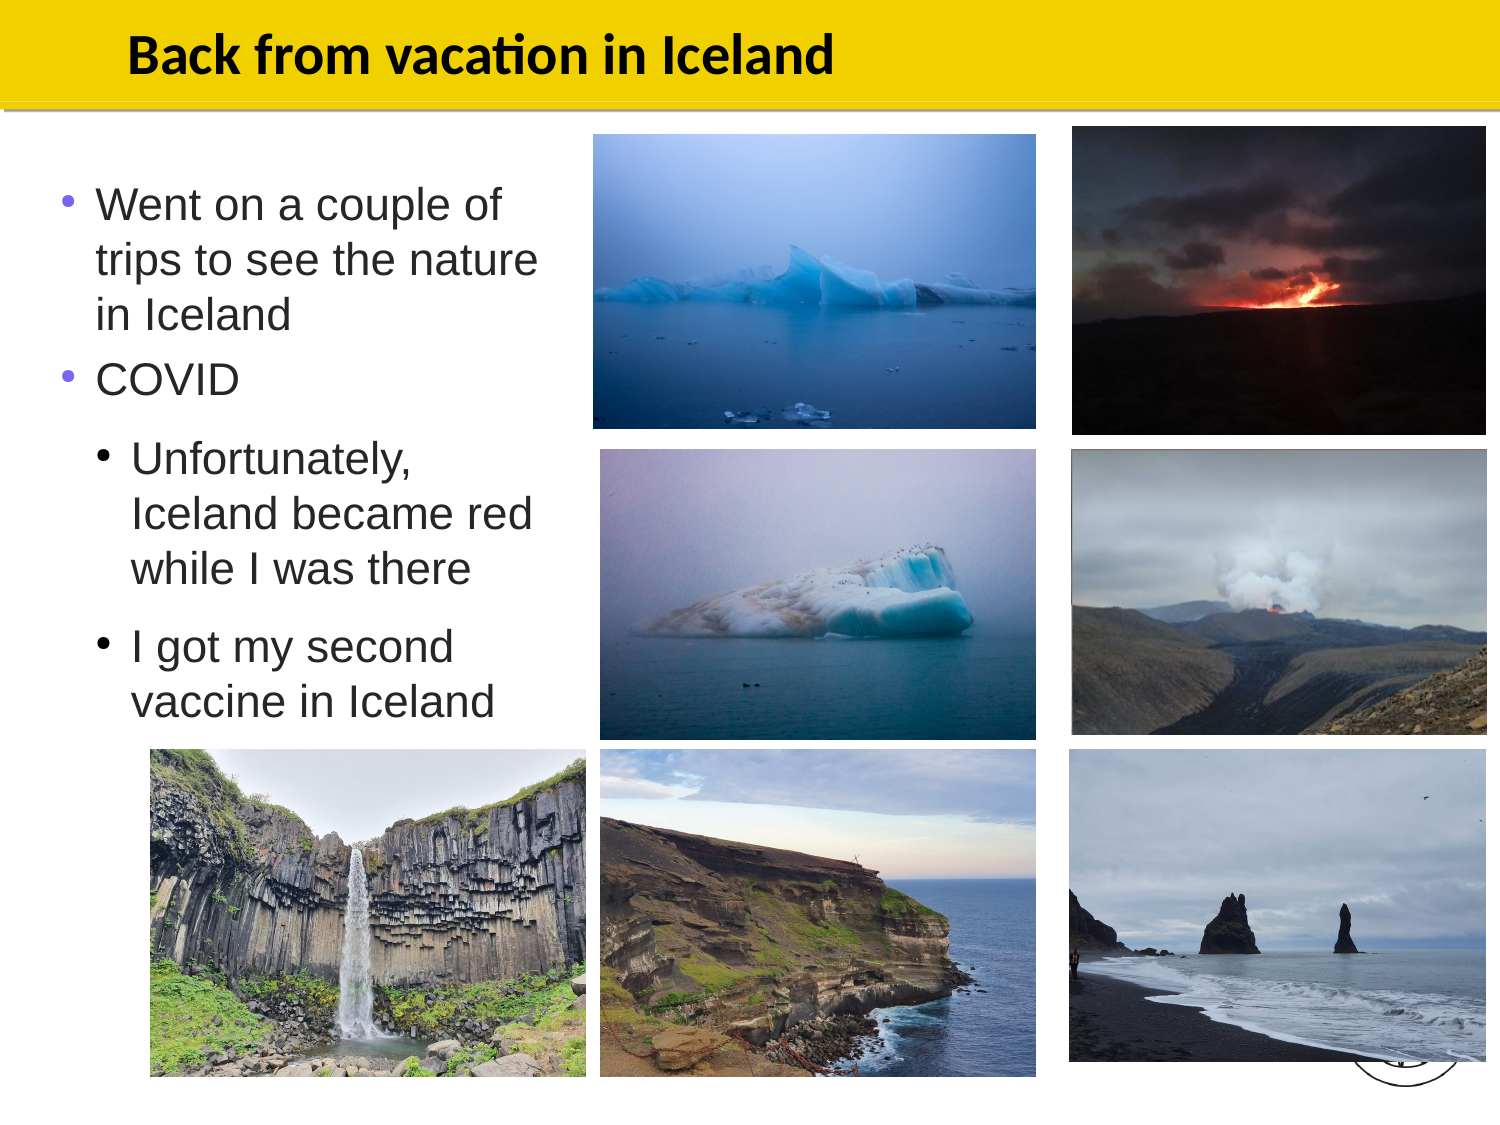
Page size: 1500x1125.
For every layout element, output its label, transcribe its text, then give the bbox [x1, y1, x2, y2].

picture [1069, 749, 1486, 1095]
picture [150, 749, 586, 1077]
picture [814, 732, 825, 740]
picture [600, 449, 1036, 740]
picture [1072, 126, 1486, 436]
title Back from vacation in Iceland [112, 0, 1388, 102]
picture [600, 749, 1036, 1077]
picture [988, 727, 998, 733]
picture [593, 134, 1036, 429]
list Went on a couple of trips to see the nature in Iceland COVID Unfortunately, Iceland became red while I was there I got my second vaccine in Iceland [45, 101, 571, 970]
picture [1071, 449, 1487, 736]
